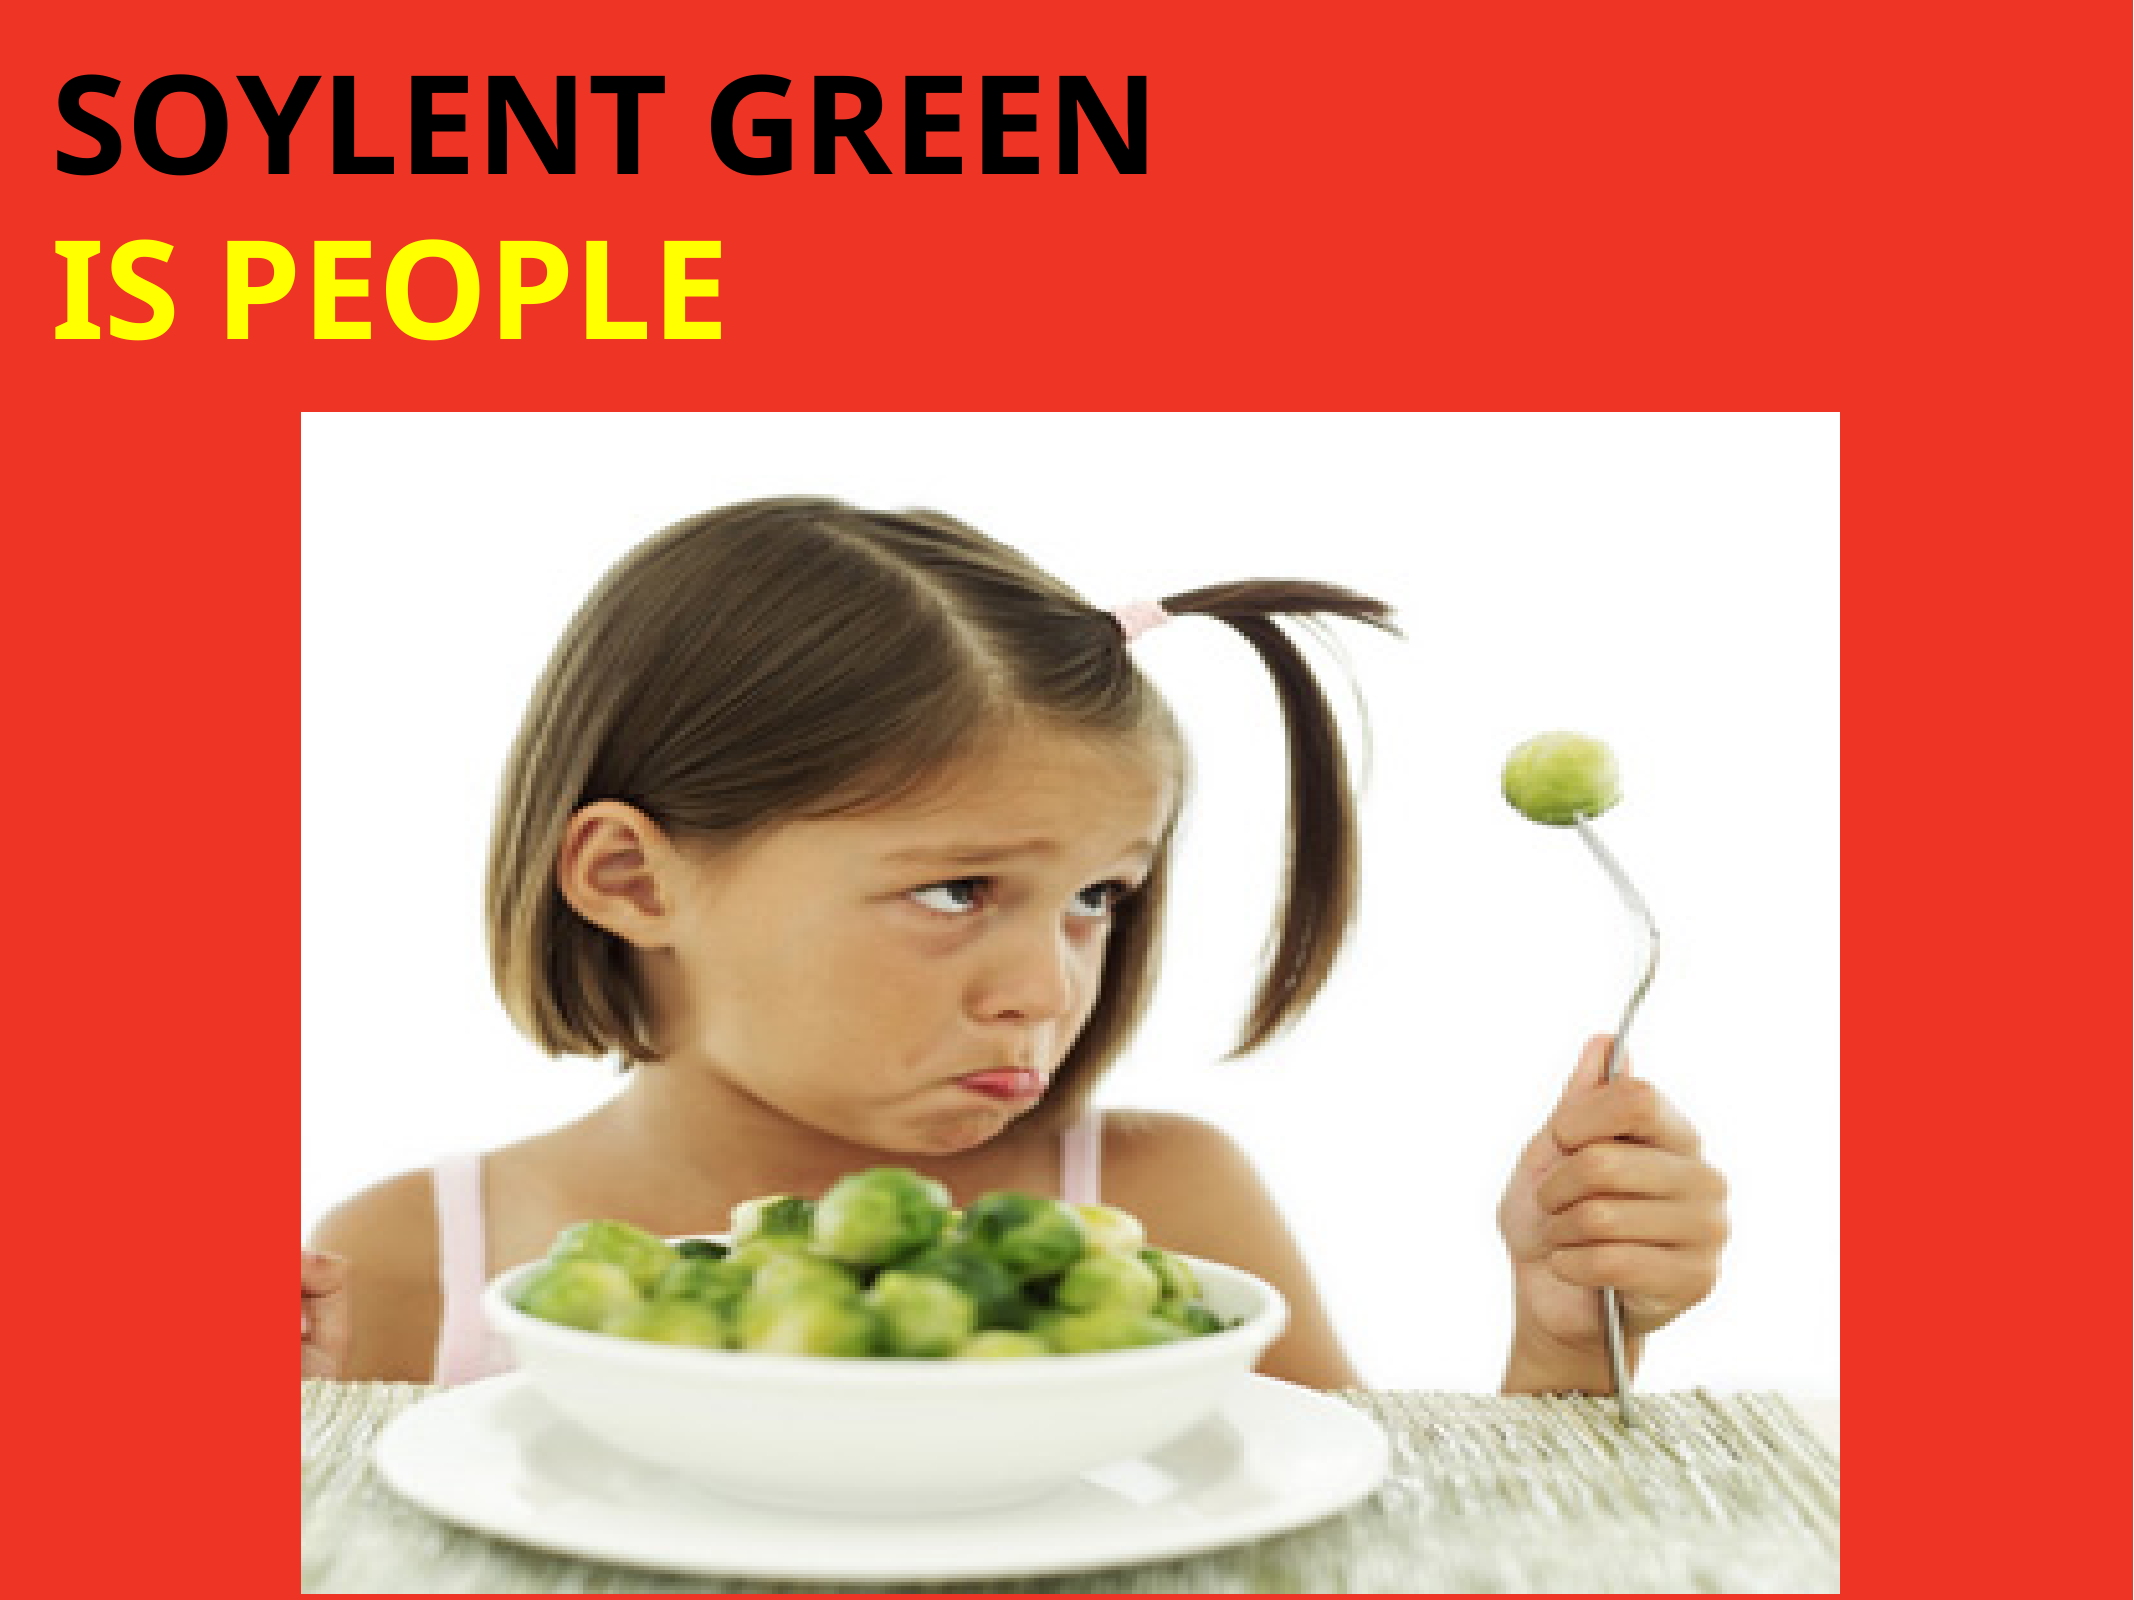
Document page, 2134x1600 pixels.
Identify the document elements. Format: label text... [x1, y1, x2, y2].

text_box SOYLENT GREEN IS PEOPLE [41, 37, 2134, 483]
picture [301, 412, 1840, 1594]
